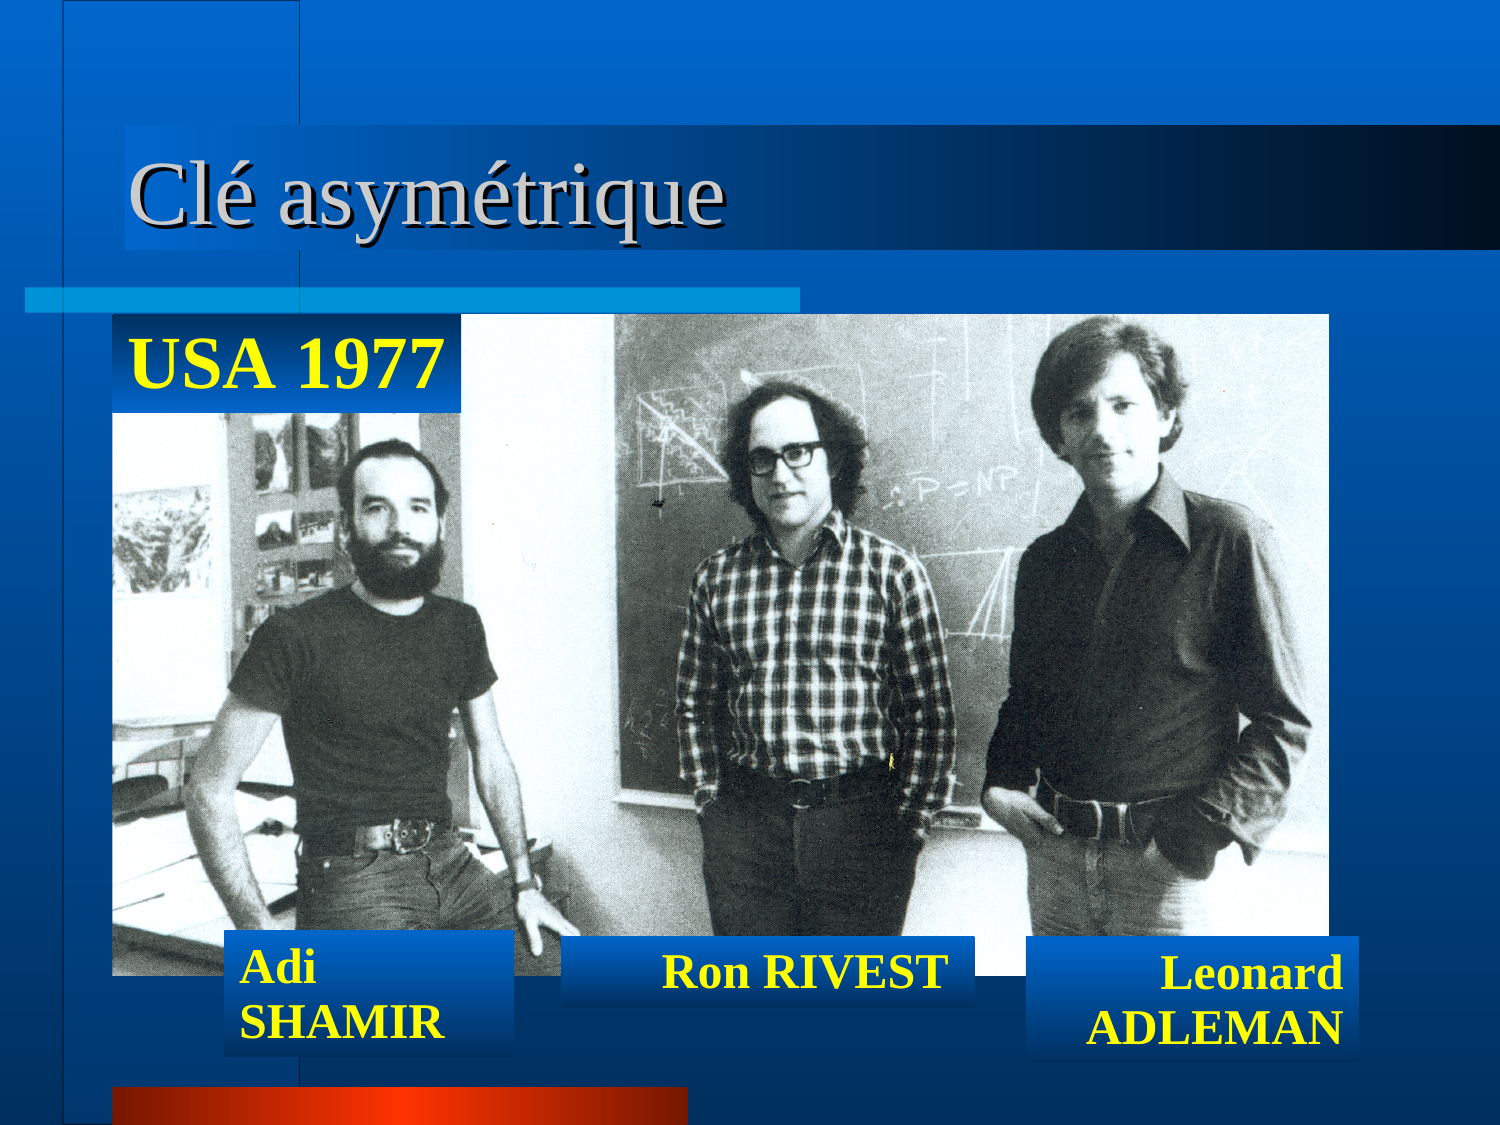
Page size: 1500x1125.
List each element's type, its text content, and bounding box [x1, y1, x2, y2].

text_box Leonard ADLEMAN [1025, 936, 1359, 1063]
title Clé asymétrique [112, 99, 1388, 288]
text_box USA 1977 [112, 314, 462, 413]
text_box Ron RIVEST [561, 936, 975, 1008]
picture [112, 314, 1329, 976]
text_box Adi SHAMIR [224, 930, 515, 1057]
